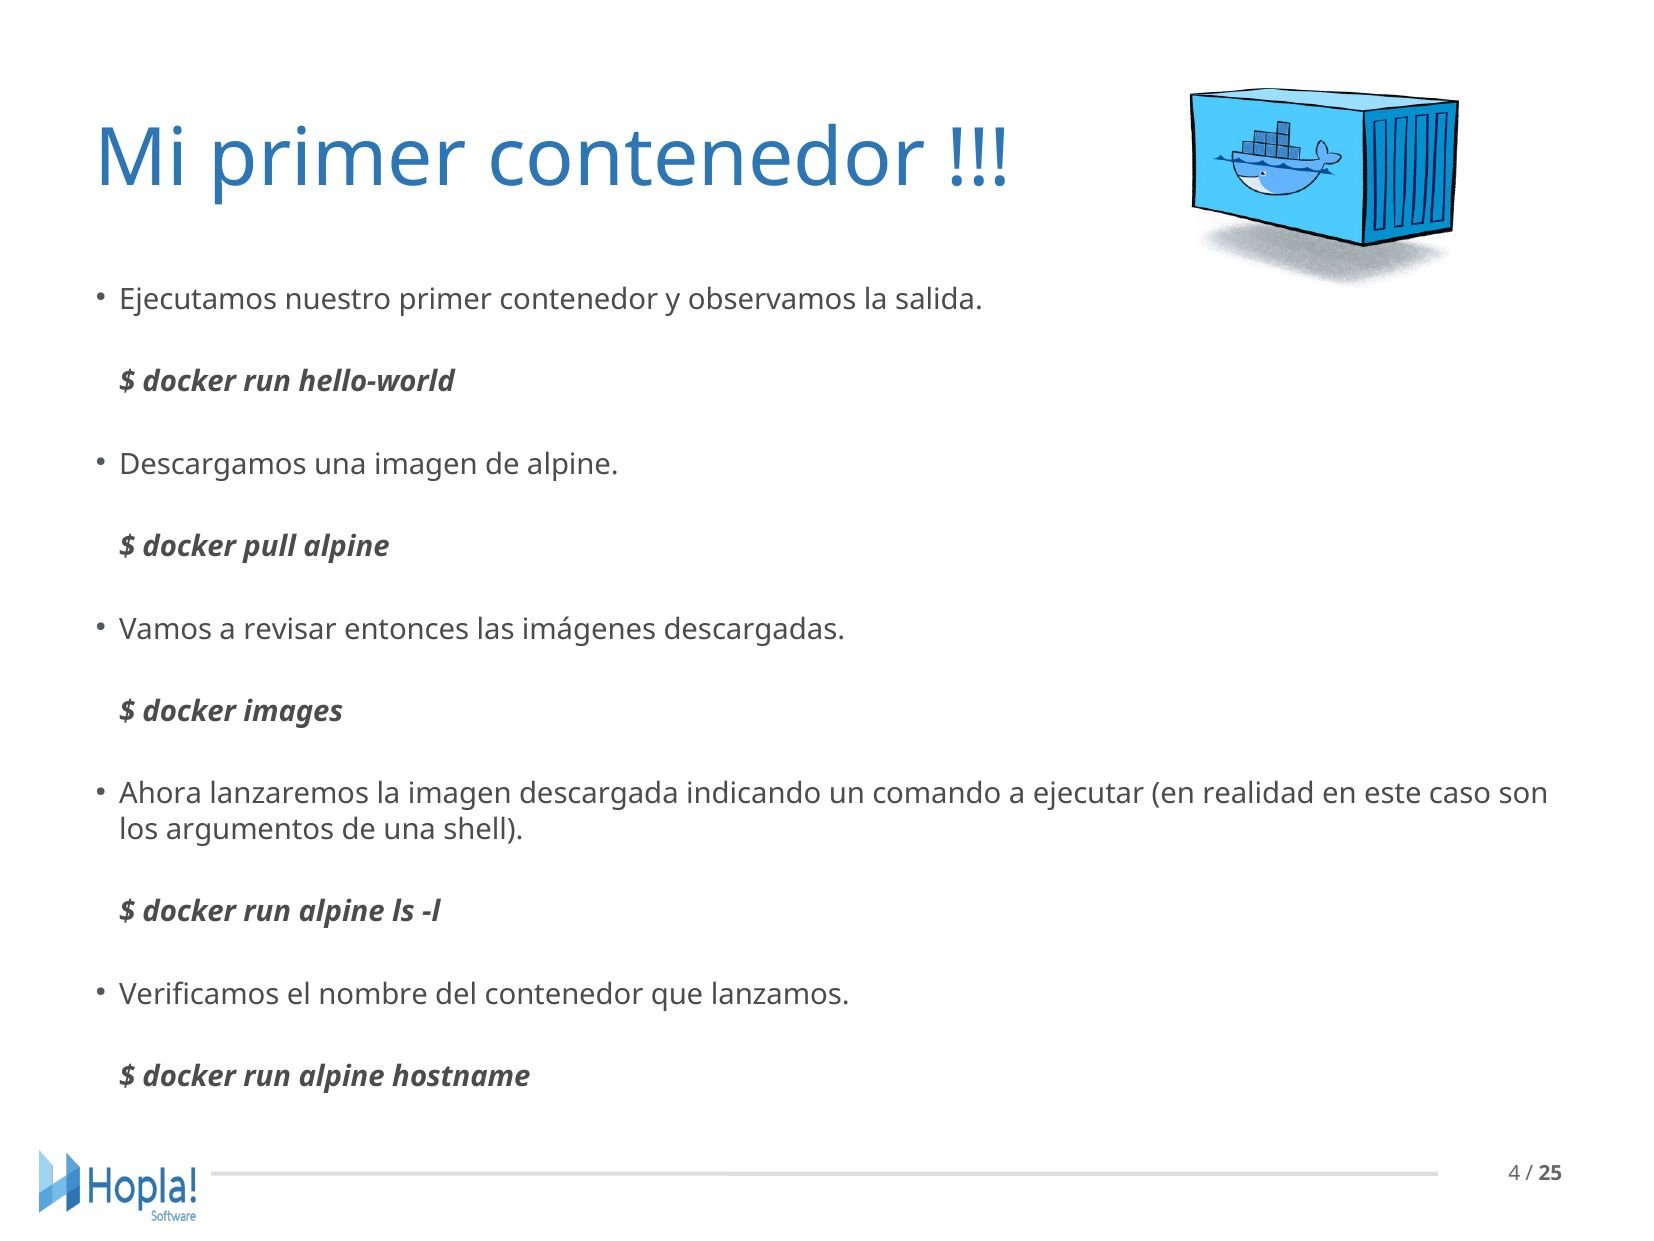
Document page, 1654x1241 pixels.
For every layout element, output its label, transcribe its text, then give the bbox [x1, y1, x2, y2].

list Ejecutamos nuestro primer contenedor y observamos la salida. $ docker run hello-world Descargamos una imagen de alpine. $ docker pull alpine Vamos a revisar entonces las imágenes descargadas. $ docker images Ahora lanzaremos la imagen descargada indicando un comando a ejecutar (en realidad en este caso son los argumentos de una shell). $ docker run alpine ls -l Verificamos el nombre del contenedor que lanzamos. $ docker run alpine hostname [83, 268, 1601, 1107]
picture [1136, 17, 1510, 268]
picture [39, 1150, 196, 1221]
title Mi primer contenedor !!! [82, 0, 1571, 340]
